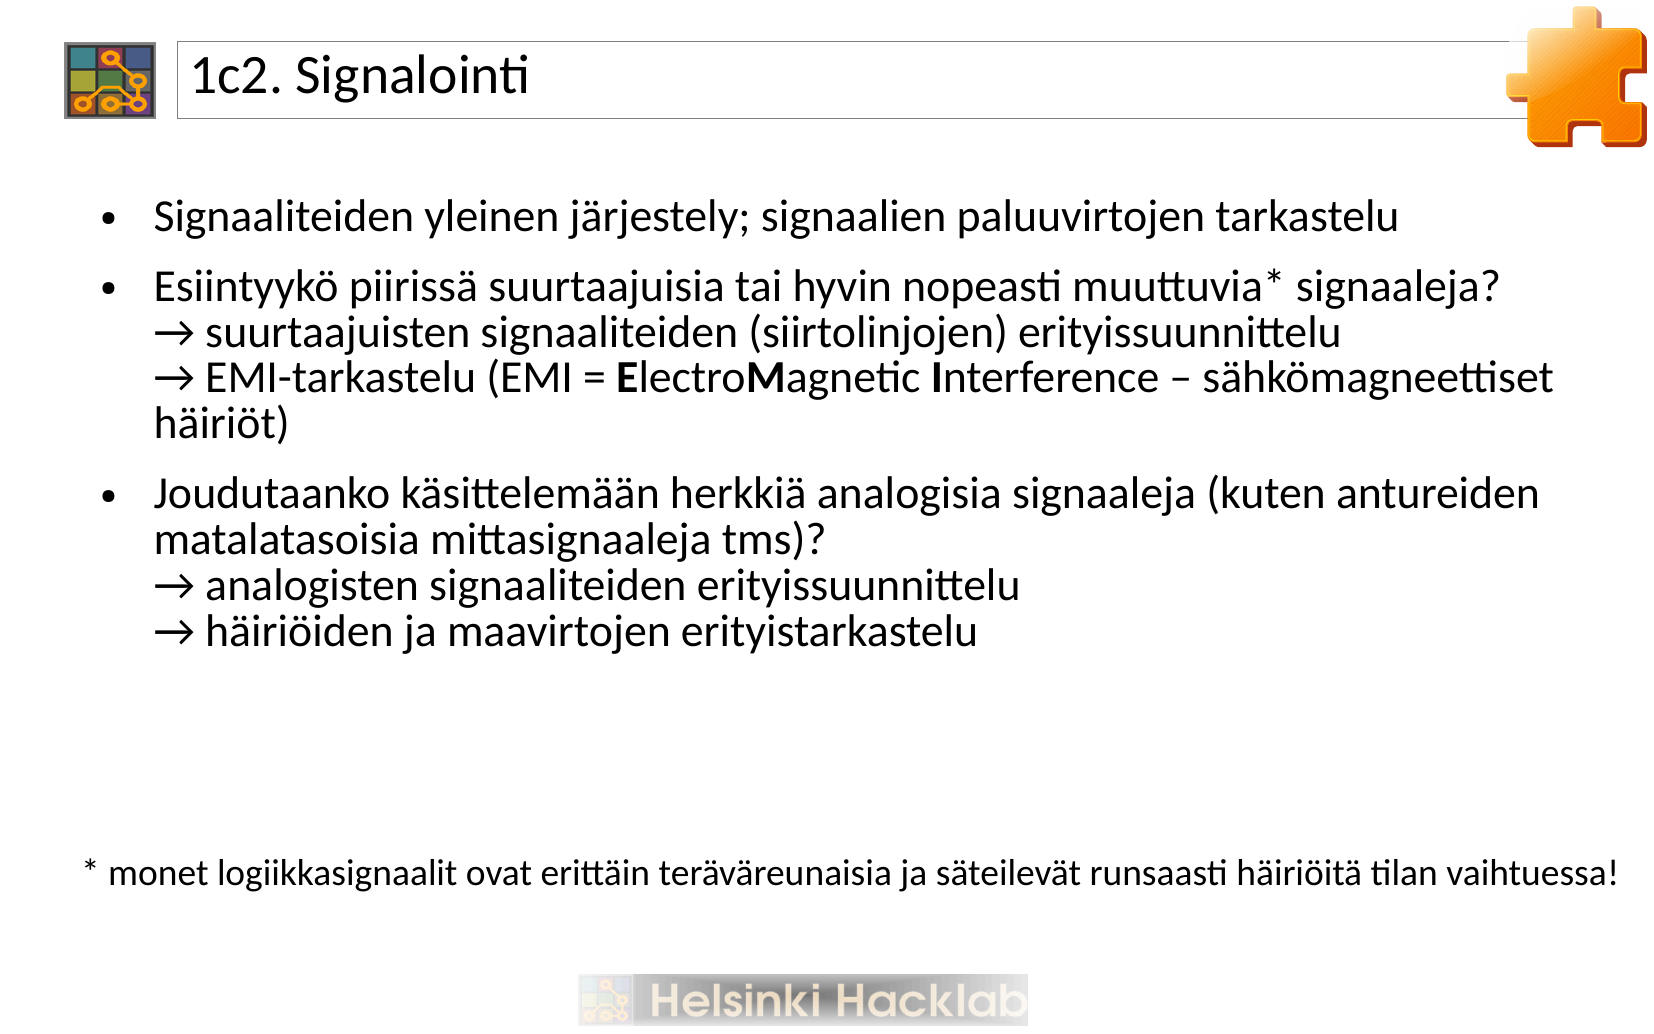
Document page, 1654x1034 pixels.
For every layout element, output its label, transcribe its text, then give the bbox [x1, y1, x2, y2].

picture [1505, 5, 1648, 148]
text_box * monet logiikkasignaalit ovat erittäin teräväreunaisia ja säteilevät runsaasti häiriöitä tilan vaihtuessa! [10, 856, 1654, 969]
title 1c2. Signalointi [177, 41, 1505, 119]
picture [64, 42, 156, 119]
list Signaaliteiden yleinen järjestely; signaalien paluuvirtojen tarkastelu Esiintyykö piirissä suurtaajuisia tai hyvin nopeasti muuttuvia* signaaleja? → suurtaajuisten signaaliteiden (siirtolinjojen) erityissuunnittelu → EMI-tarkastelu (EMI = ElectroMagnetic Interference – sähkömagneettiset häiriöt) Joudutaanko käsittelemään herkkiä analogisia signaaleja (kuten antureiden matalatasoisia mittasignaaleja tms)? → analogisten signaaliteiden erityissuunnittelu → häiriöiden ja maavirtojen erityistarkastelu [82, 196, 1571, 856]
